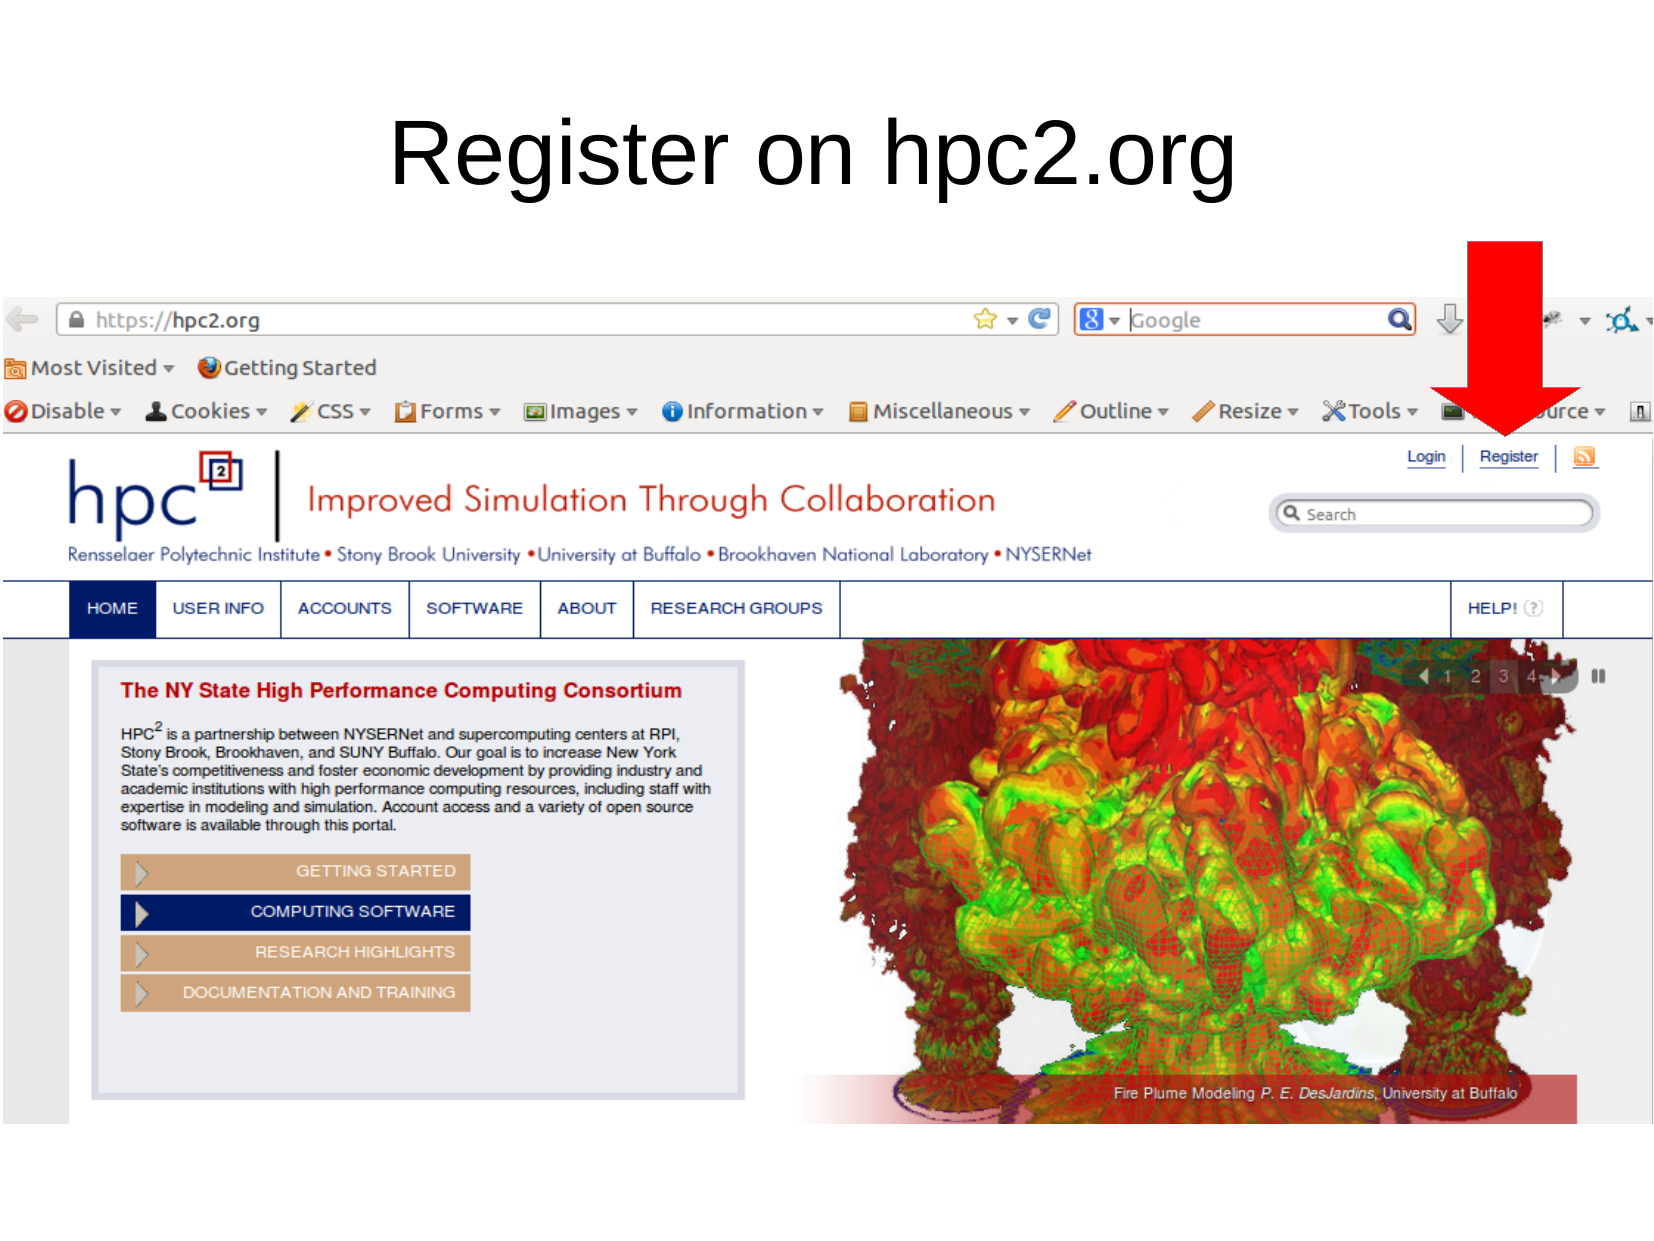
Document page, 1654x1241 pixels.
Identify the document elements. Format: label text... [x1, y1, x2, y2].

picture [3, 297, 1654, 1124]
text_box [1430, 241, 1581, 437]
title Register on hpc2.org [82, 49, 1571, 257]
